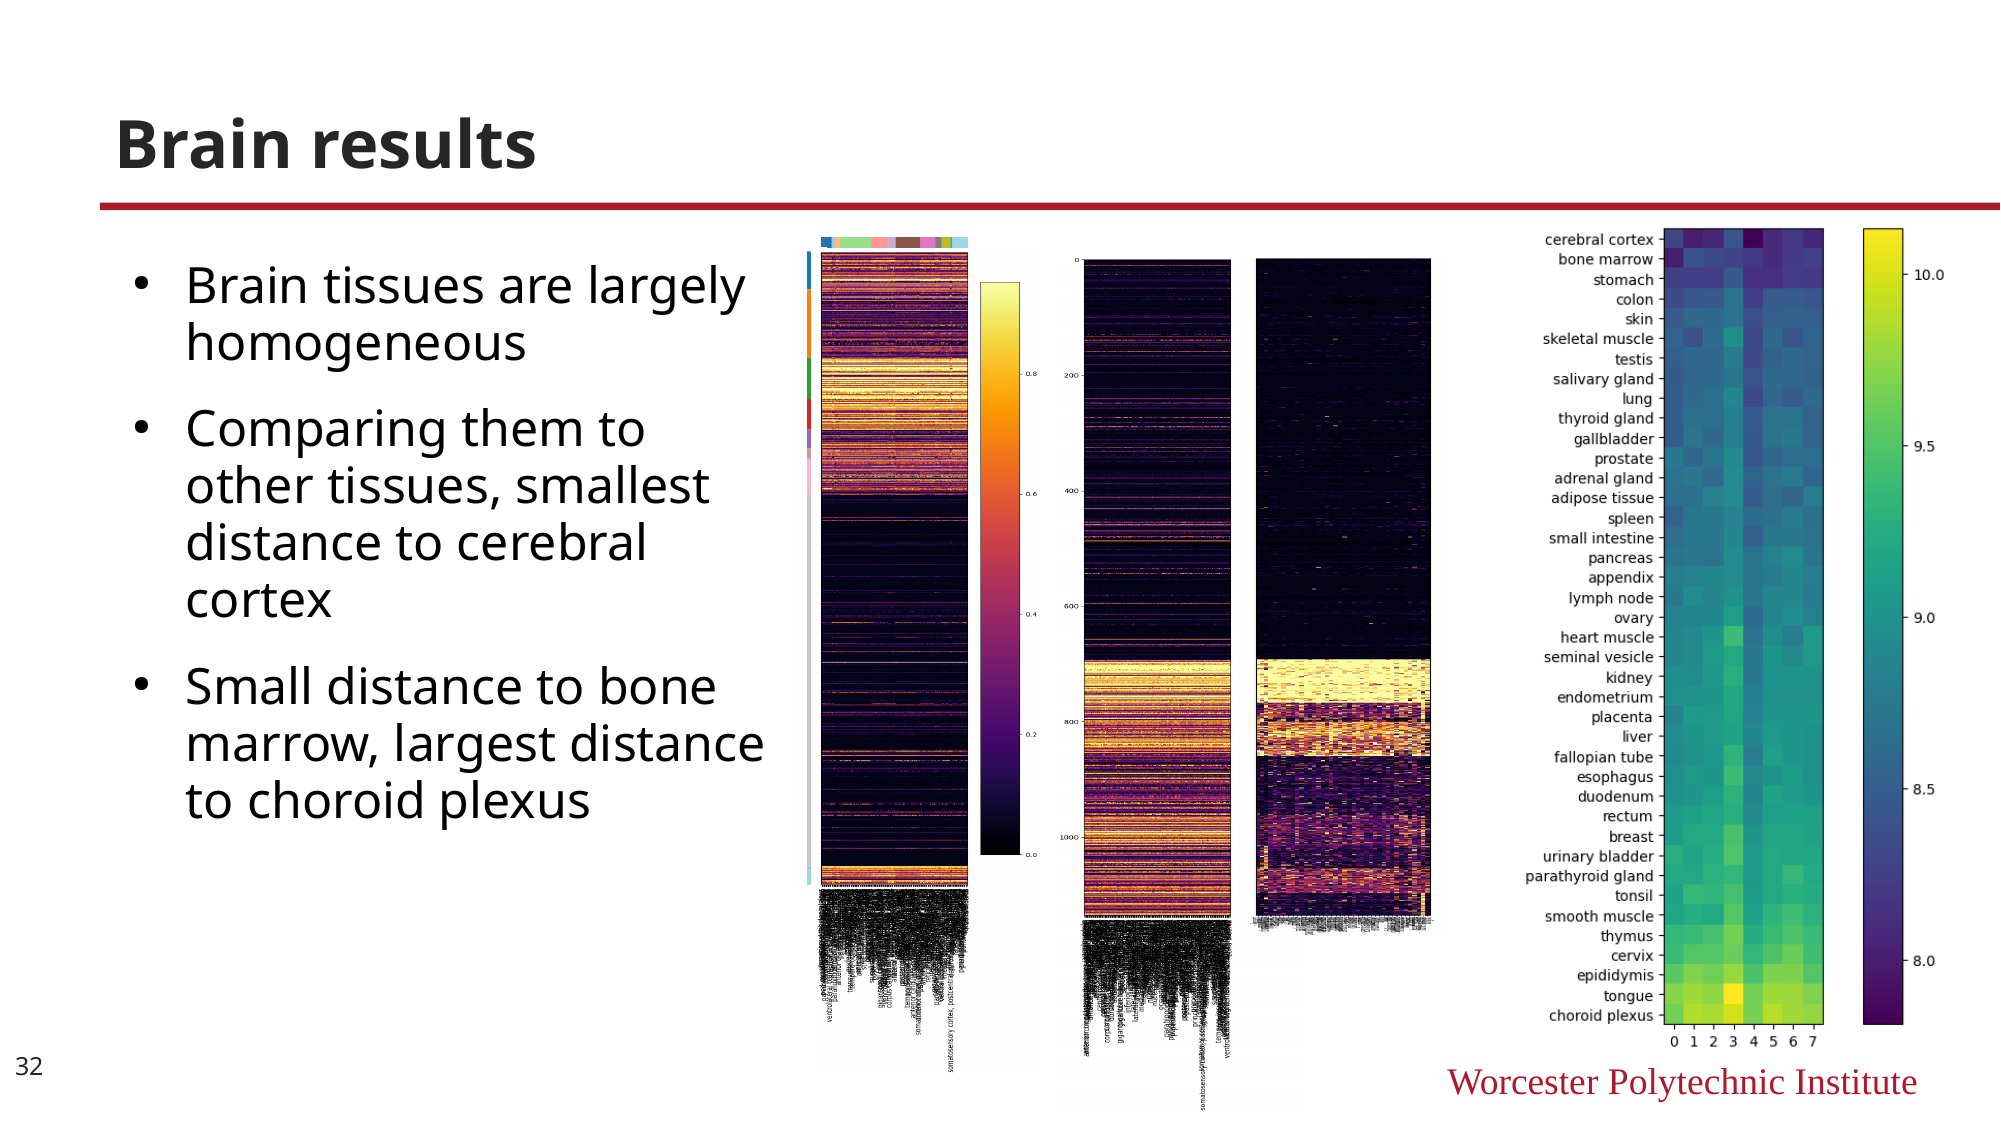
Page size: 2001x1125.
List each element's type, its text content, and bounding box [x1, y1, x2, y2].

picture [1053, 253, 1445, 1114]
picture [1515, 219, 1955, 1059]
picture [790, 225, 1042, 1076]
title Brain results [99, 57, 1900, 189]
list Brain tissues are largely homogeneous Comparing them to other tissues, smallest distance to cerebral cortex Small distance to bone marrow, largest distance to choroid plexus [99, 250, 791, 1013]
